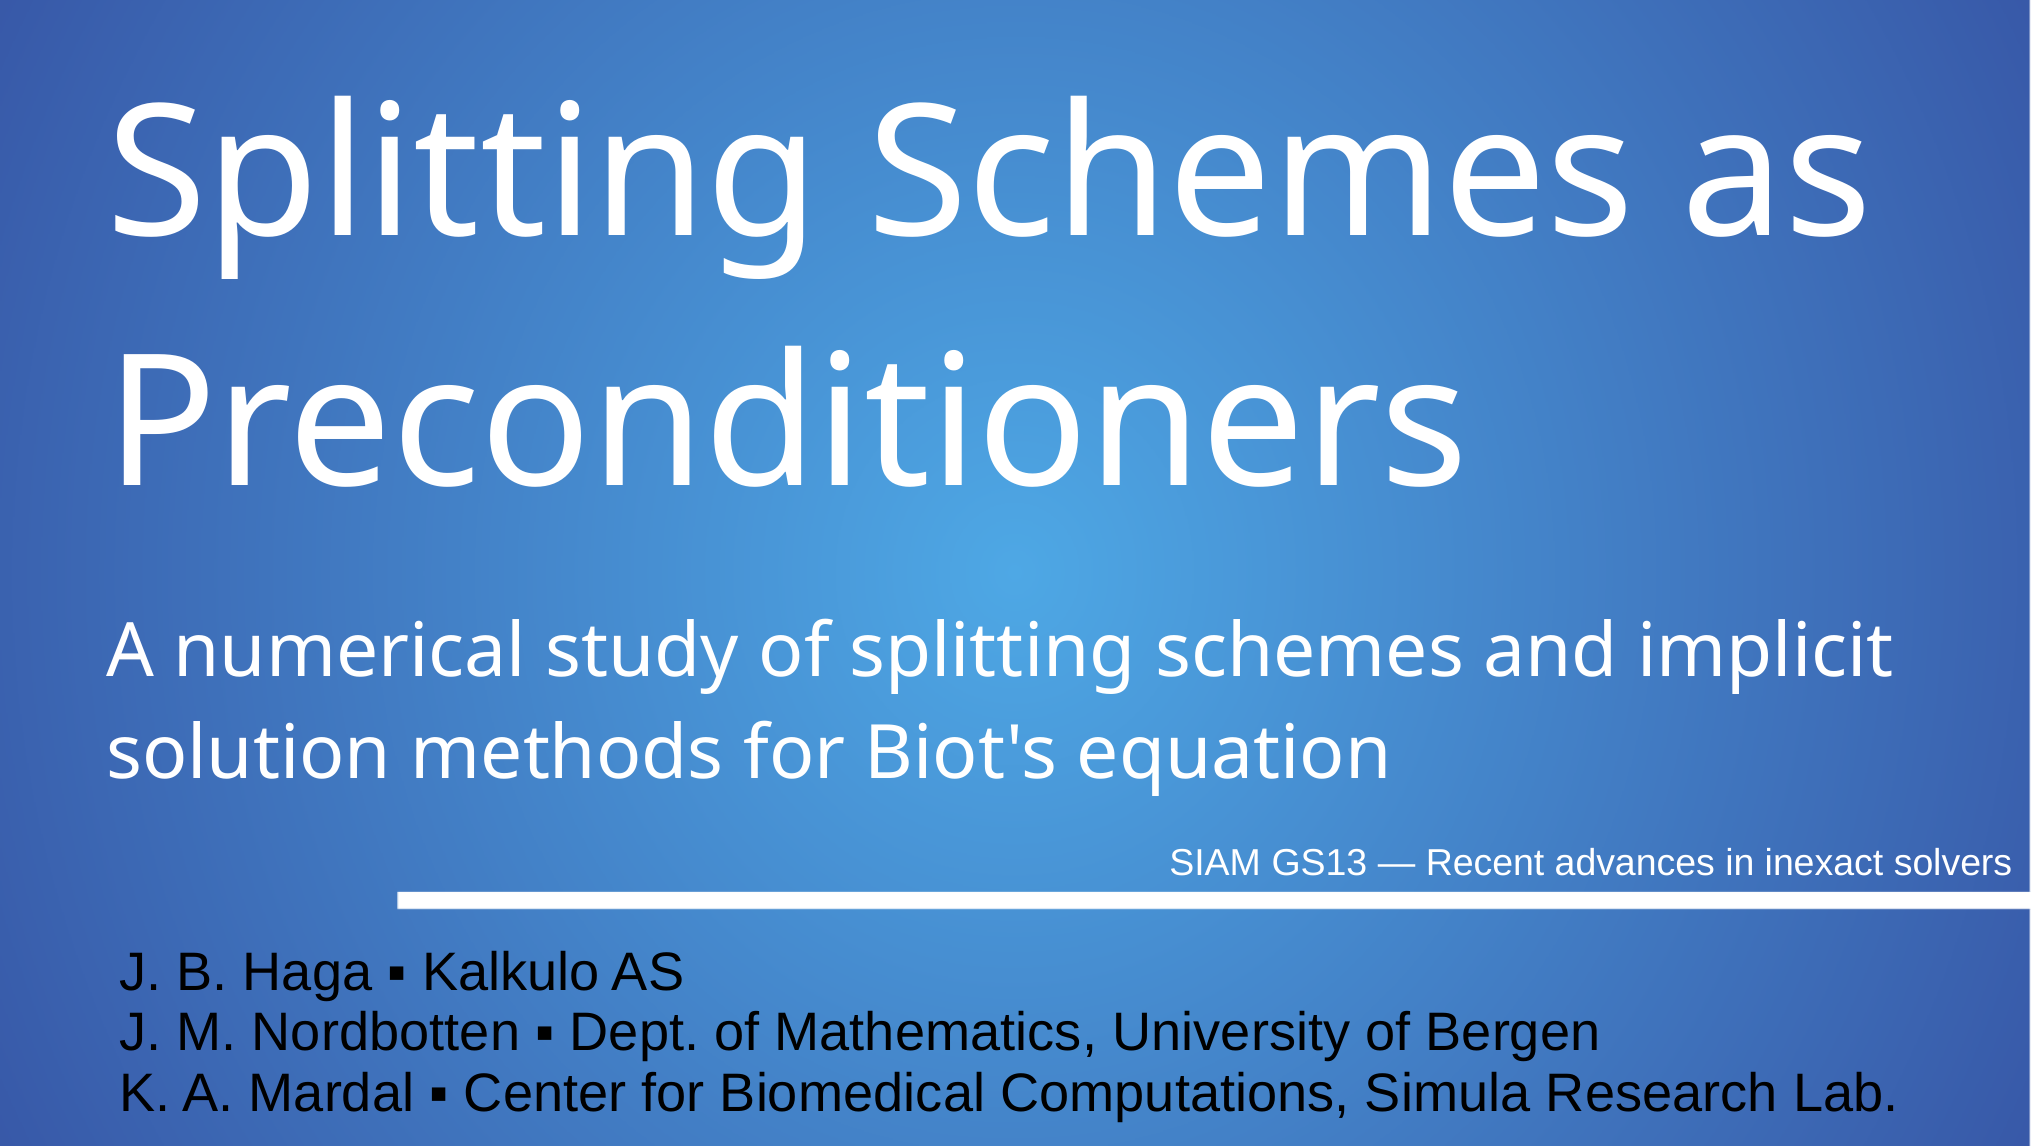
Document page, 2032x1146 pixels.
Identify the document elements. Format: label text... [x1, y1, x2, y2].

title SIAM GS13 — Recent advances in inexact solvers [1169, 826, 2032, 898]
subtitle J. B. Haga ▪ Kalkulo AS J. M. Nordbotten ▪ Dept. of Mathematics, University of Bergen K. A. Mardal ▪ Center for Biomedical Computations, Simula Research Lab. [119, 940, 1948, 1123]
title Splitting Schemes as Preconditioners A numerical study of splitting schemes and implicit solution methods for Biot's equation [106, 5, 1938, 835]
picture [0, 0, 2032, 1146]
